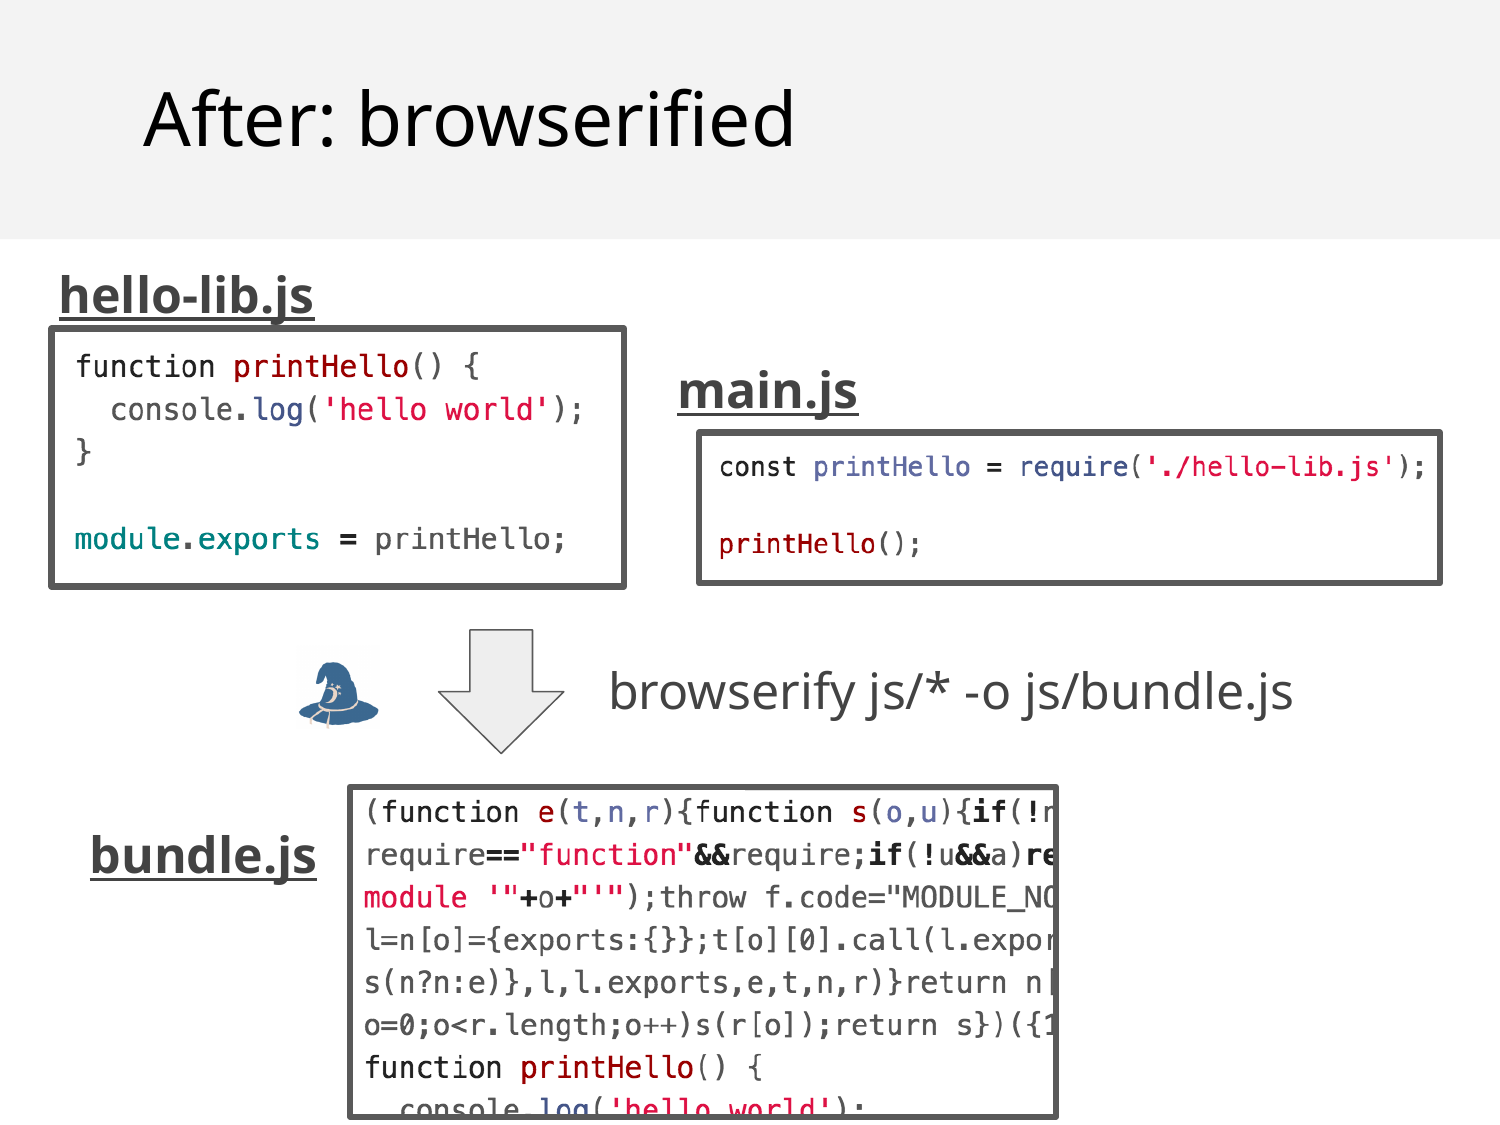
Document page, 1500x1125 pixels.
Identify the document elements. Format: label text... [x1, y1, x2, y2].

list main.js [662, 334, 1189, 461]
picture [353, 789, 1053, 1114]
text_box browserify js/* -o js/bundle.js [593, 612, 1494, 758]
list hello-lib.js [43, 239, 571, 365]
title After: browserified [128, 56, 1372, 183]
picture [296, 645, 380, 729]
list bundle.js [74, 799, 602, 926]
text_box [438, 629, 564, 754]
picture [54, 331, 621, 584]
picture [702, 435, 1437, 581]
